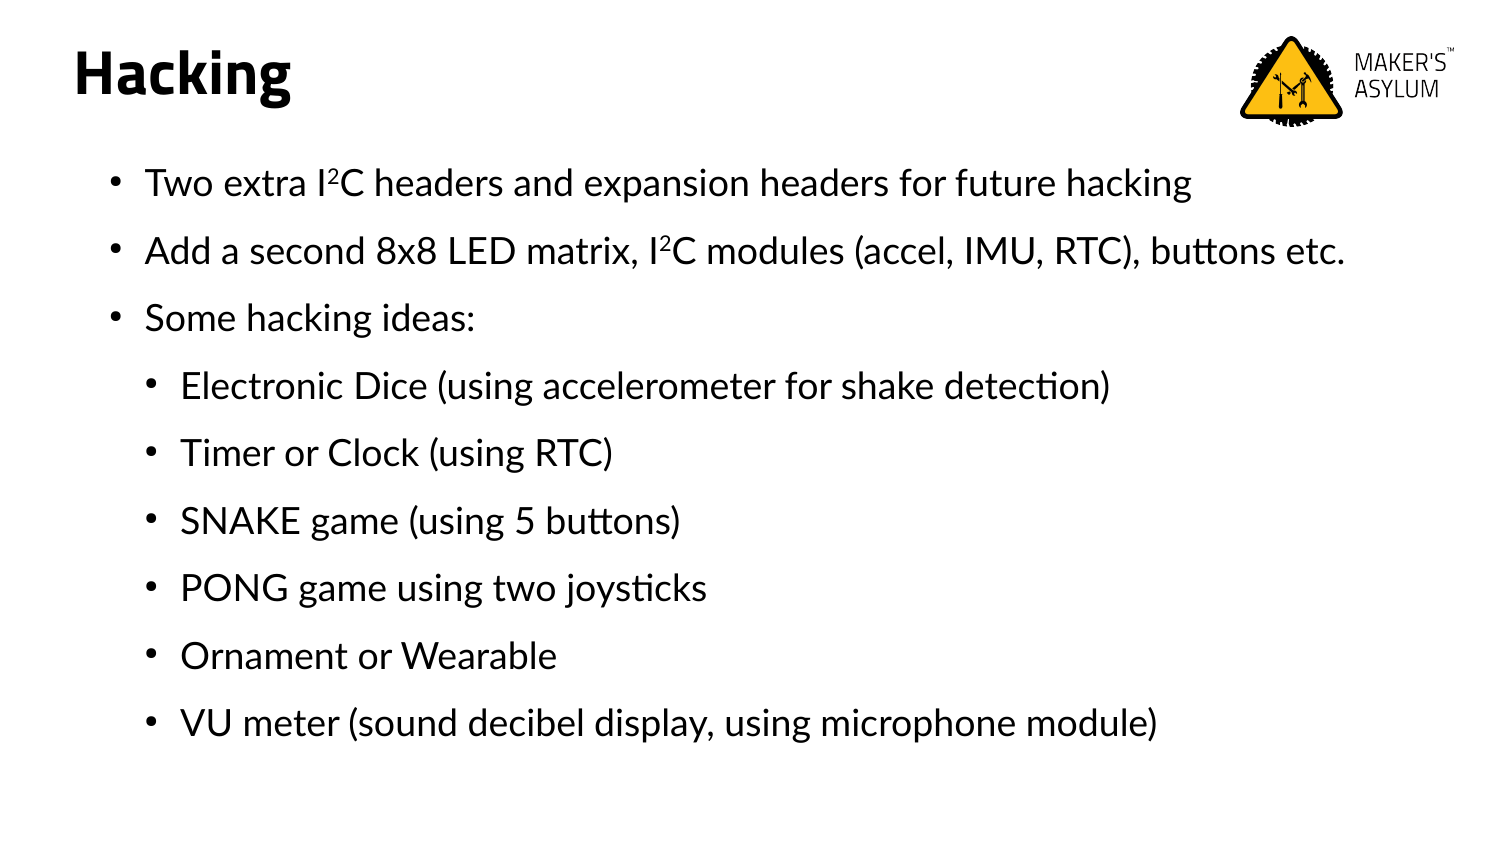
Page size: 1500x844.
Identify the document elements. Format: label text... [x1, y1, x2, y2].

text_box Hacking [58, 11, 822, 127]
text_box Two extra I2C headers and expansion headers for future hacking Add a second 8x8 LED matrix, I2C modules (accel, IMU, RTC), buttons etc. Some hacking ideas: Electronic Dice (using accelerometer for shake detection) Timer or Clock (using RTC) SNAKE game (using 5 buttons) PONG game using two joysticks Ornament or Wearable VU meter (sound decibel display, using microphone module) [94, 129, 1459, 753]
picture [1240, 36, 1454, 128]
